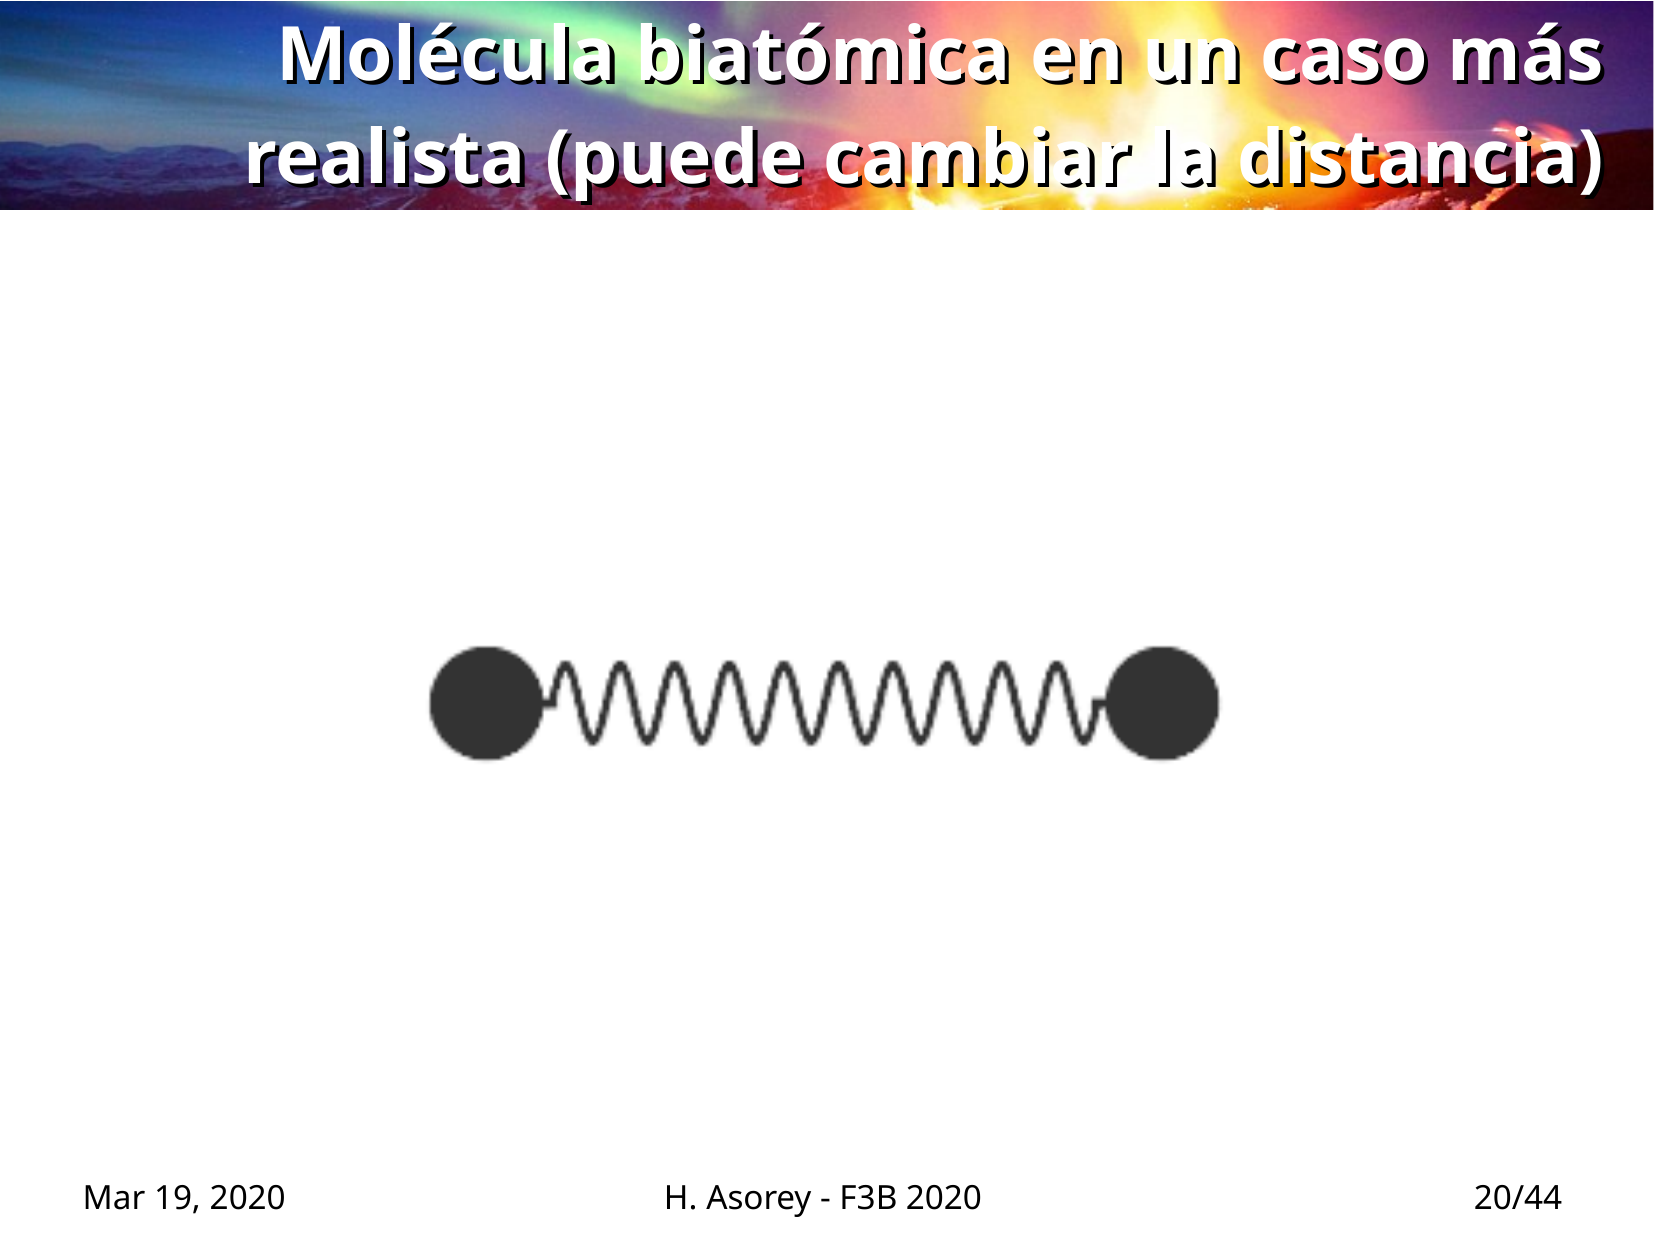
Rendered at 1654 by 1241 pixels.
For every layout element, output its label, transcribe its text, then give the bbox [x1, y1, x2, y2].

title Molécula biatómica en un caso más realista (puede cambiar la distancia) [45, 11, 1606, 195]
picture [375, 254, 1276, 1156]
picture [0, 1, 1654, 210]
